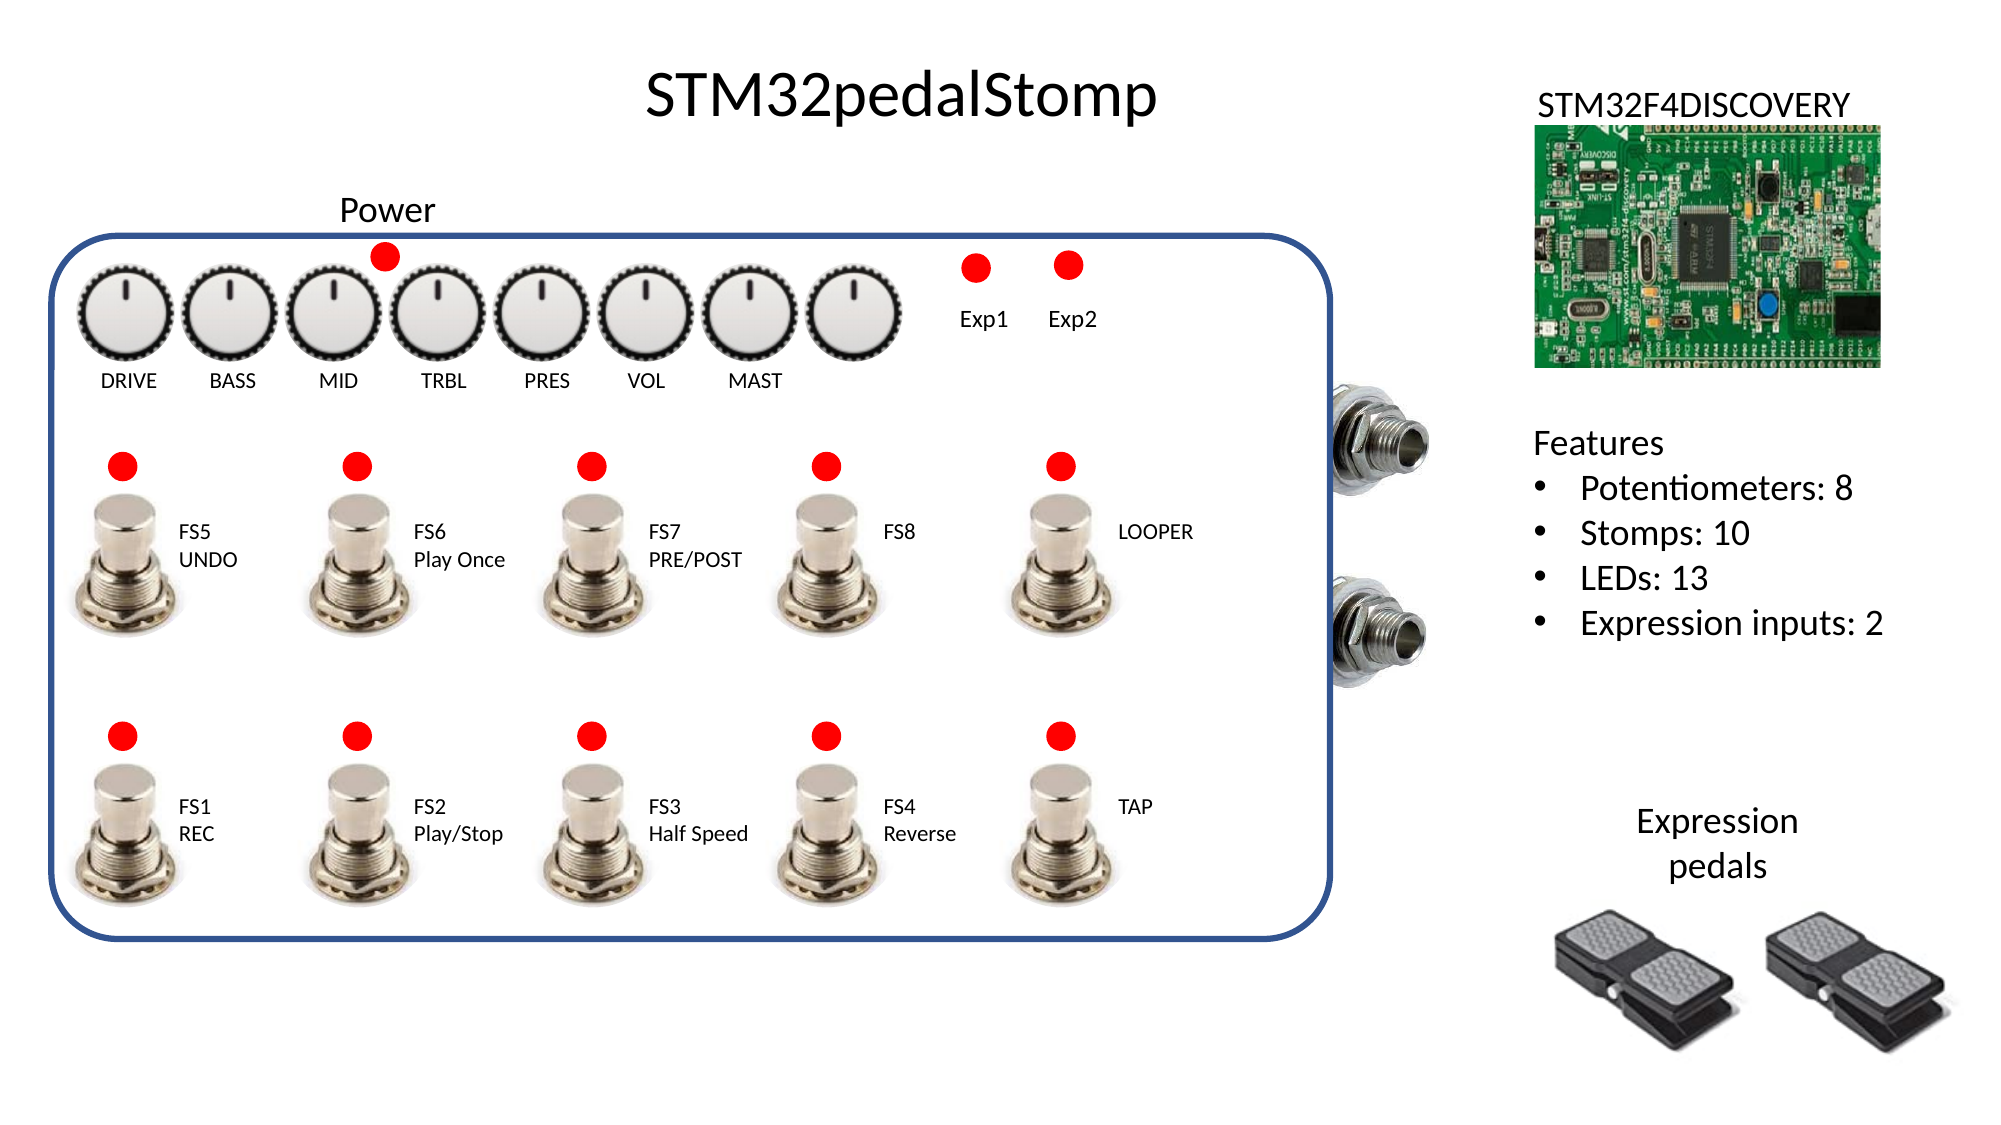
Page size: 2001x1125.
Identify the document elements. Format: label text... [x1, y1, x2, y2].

picture [1334, 357, 1430, 522]
text_box FS5 UNDO [164, 509, 312, 580]
text_box Exp2 [1033, 295, 1113, 341]
text_box [492, 263, 591, 358]
text_box [287, 762, 431, 908]
text_box [284, 263, 383, 358]
text_box FS3 Half Speed [633, 784, 782, 854]
text_box [596, 263, 695, 358]
text_box STM32pedalStomp [630, 42, 1175, 138]
text_box Power [324, 177, 451, 232]
text_box Features Potentiometers: 8 Stomps: 10 LEDs: 13 Expression inputs: 2 [1518, 410, 1900, 651]
text_box LOOPER [1103, 509, 1252, 580]
text_box [388, 263, 487, 358]
text_box [700, 263, 799, 358]
text_box [55, 762, 197, 908]
text_box [811, 451, 842, 482]
text_box [754, 492, 901, 638]
text_box [370, 242, 400, 272]
text_box [520, 492, 666, 638]
text_box FS1 REC [164, 784, 312, 854]
text_box [1046, 721, 1076, 752]
text_box [107, 451, 138, 482]
text_box [989, 762, 1133, 908]
text_box Expression pedals [1621, 788, 1815, 894]
picture [1334, 549, 1427, 714]
text_box STM32F4DISCOVERY [1522, 73, 1866, 133]
text_box [1053, 250, 1084, 280]
text_box [755, 762, 899, 908]
text_box [76, 263, 175, 358]
text_box [987, 492, 1134, 638]
text_box TAP [1103, 784, 1252, 854]
text_box [577, 721, 607, 752]
text_box DRIVE BASS MID TRBL PRES VOL MAST [85, 358, 1134, 401]
text_box [55, 492, 198, 638]
text_box [521, 762, 665, 908]
text_box [180, 263, 279, 358]
text_box [342, 451, 373, 482]
text_box [1046, 451, 1076, 482]
text_box [811, 721, 842, 752]
text_box [342, 721, 373, 752]
text_box [107, 721, 138, 752]
text_box FS2 Play/Stop [399, 784, 547, 854]
picture [1541, 875, 1964, 1089]
text_box [577, 451, 607, 482]
text_box Exp1 [944, 295, 1024, 341]
text_box FS8 [868, 509, 1017, 552]
text_box [286, 492, 432, 638]
text_box FS4 Reverse [868, 784, 1017, 854]
text_box [961, 253, 991, 283]
text_box [804, 263, 903, 358]
text_box FS6 Play Once [399, 509, 547, 580]
picture [1534, 125, 1881, 368]
text_box FS7 PRE/POST [633, 509, 782, 580]
